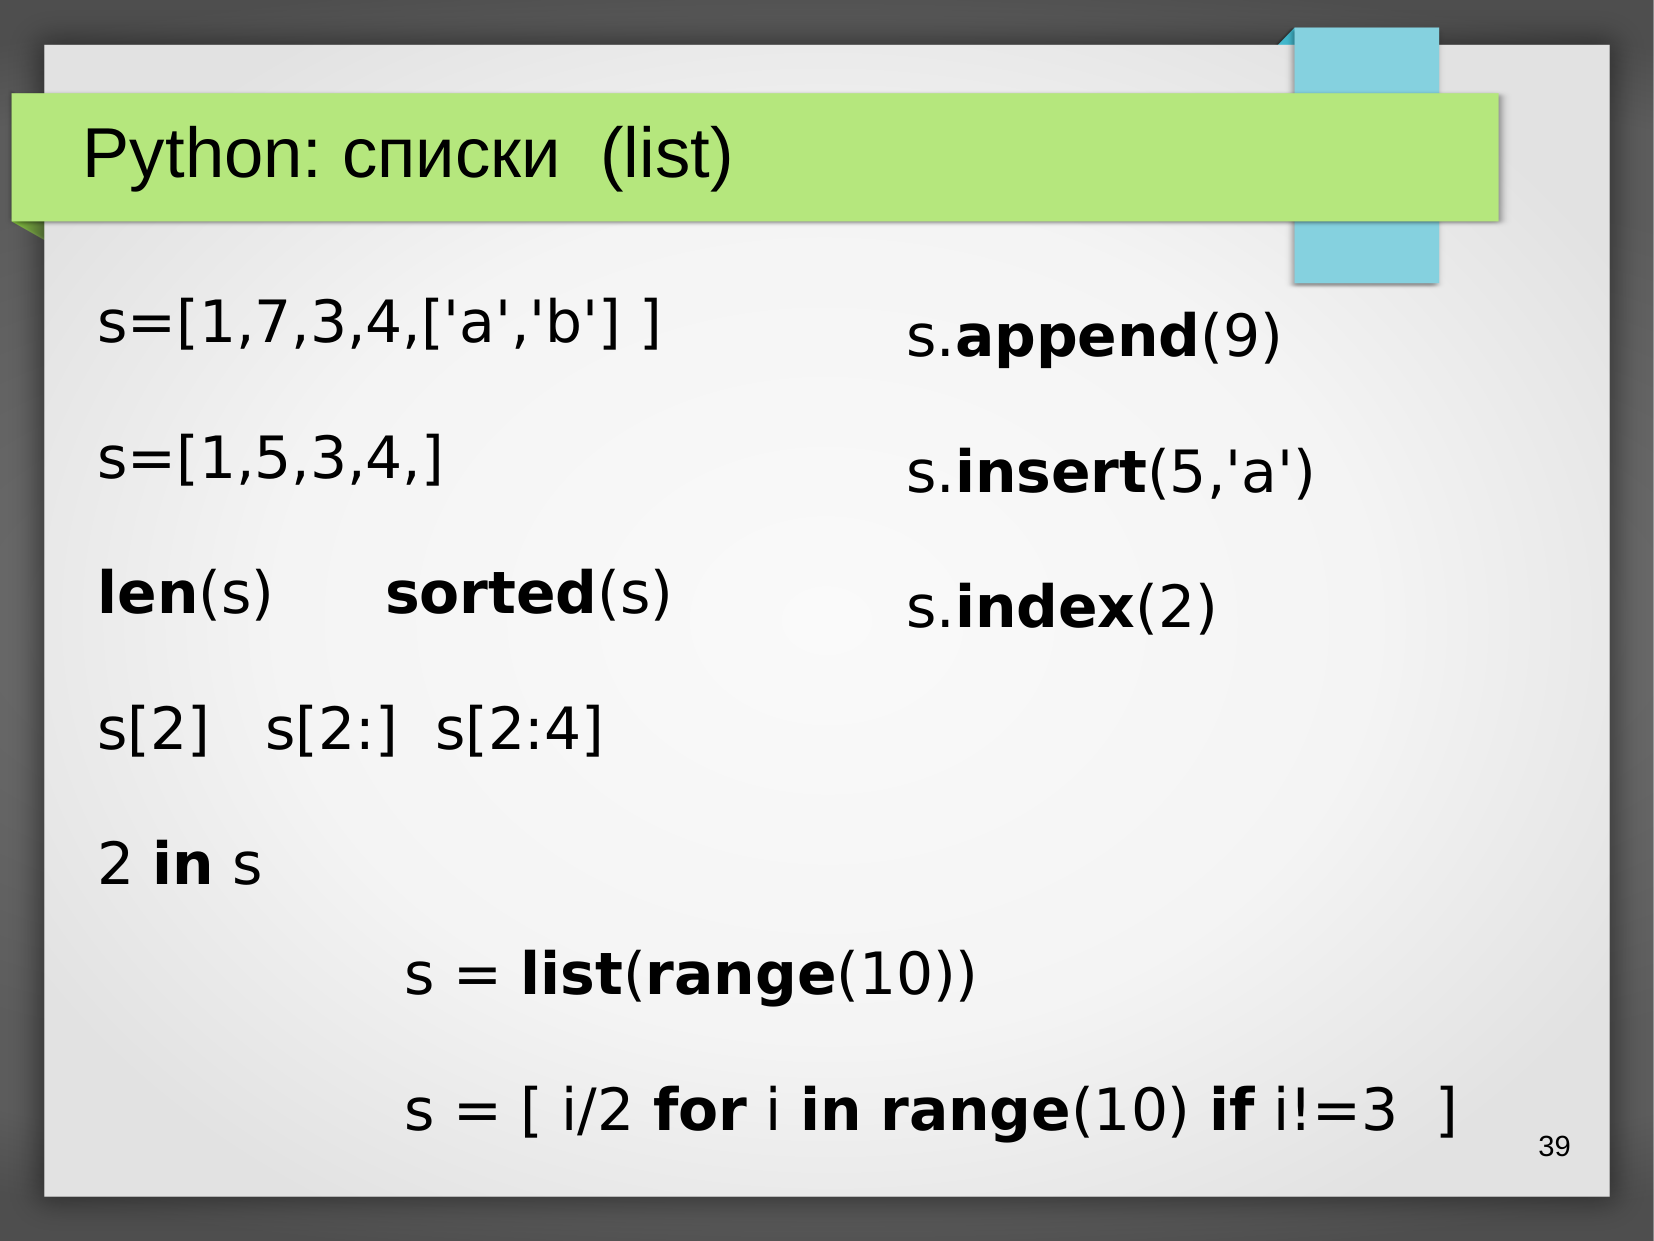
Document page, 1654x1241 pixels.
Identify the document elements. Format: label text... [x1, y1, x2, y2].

picture [0, 0, 1654, 1241]
text_box [709, 510, 945, 796]
text_box s.append(9) s.insert(5,'a') s.index(2) [891, 295, 1406, 755]
text_box s = list(range(10)) s = [ i/2 for i in range(10) if i!=3 ] [389, 933, 1512, 1219]
text_box s=[1,7,3,4,['a','b'] ] s=[1,5,3,4,] len(s) sorted(s) s[2] s[2:] s[2:4] 2 in s [82, 281, 709, 1004]
title Python: списки (list) [82, 49, 1571, 257]
